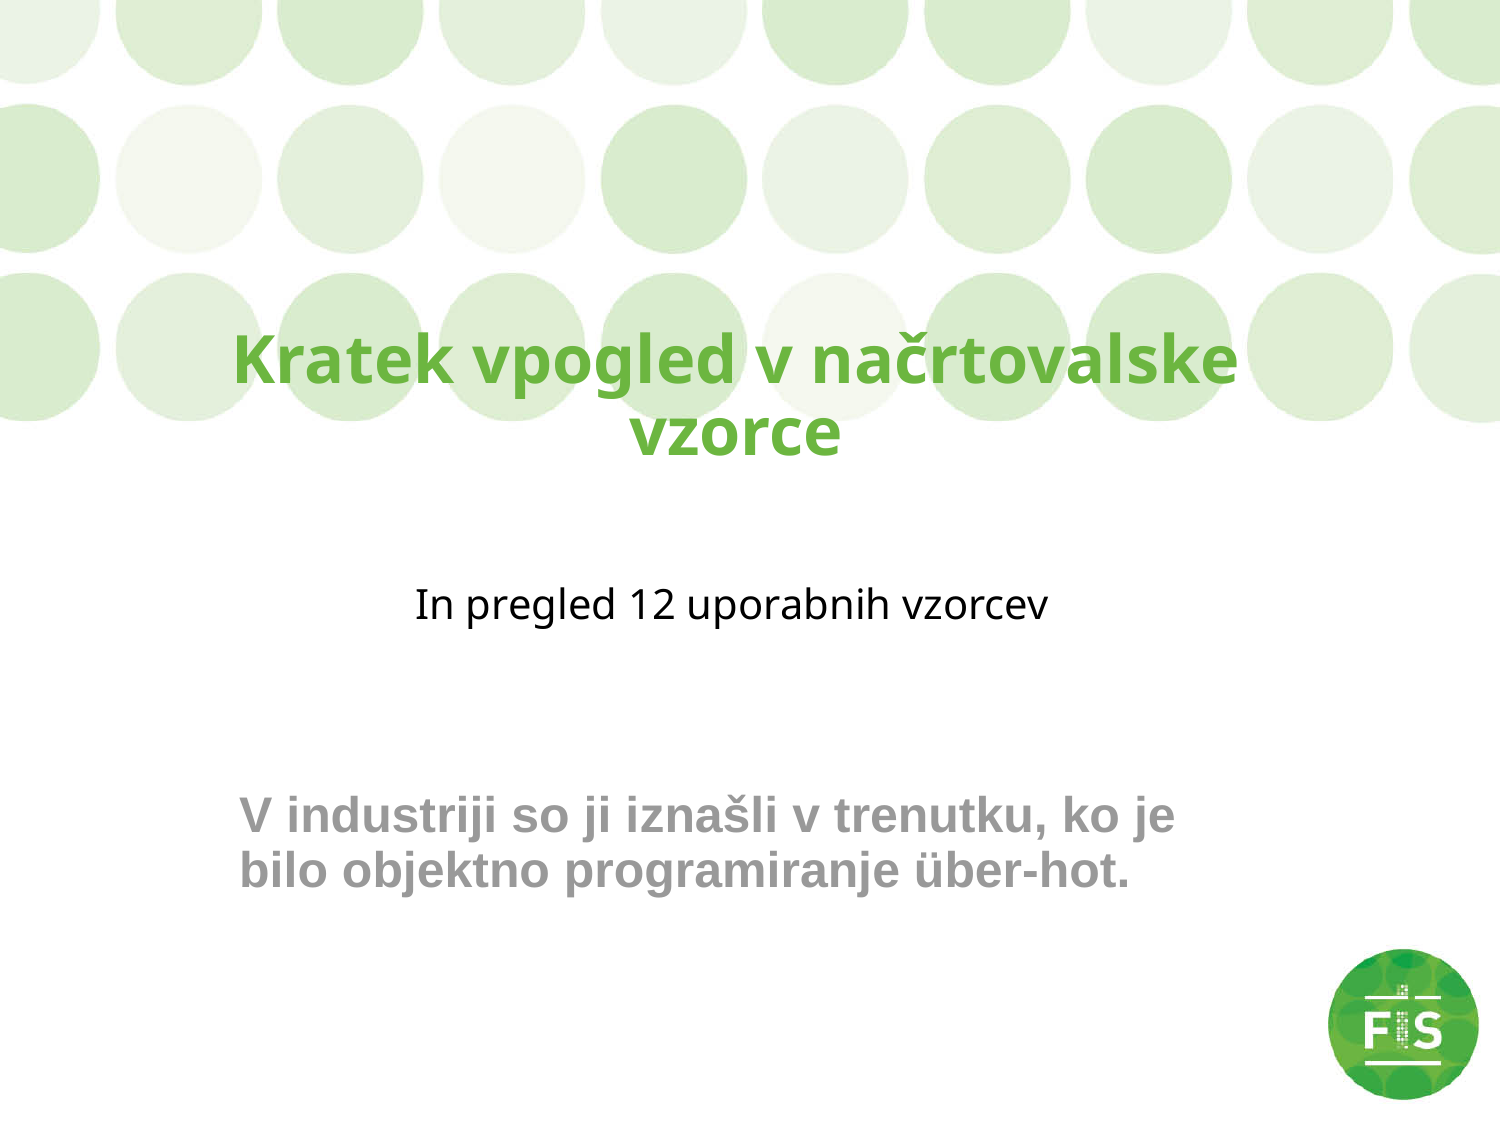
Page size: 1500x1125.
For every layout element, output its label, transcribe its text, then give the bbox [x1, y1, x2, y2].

text_box In pregled 12 uporabnih vzorcev [224, 566, 1241, 715]
text_box V industriji so ji iznašli v trenutku, ko je bilo objektno programiranje über-hot. [224, 779, 1252, 954]
picture [0, 0, 1500, 1125]
title Kratek vpogled v načrtovalske vzorce [209, 318, 1264, 556]
